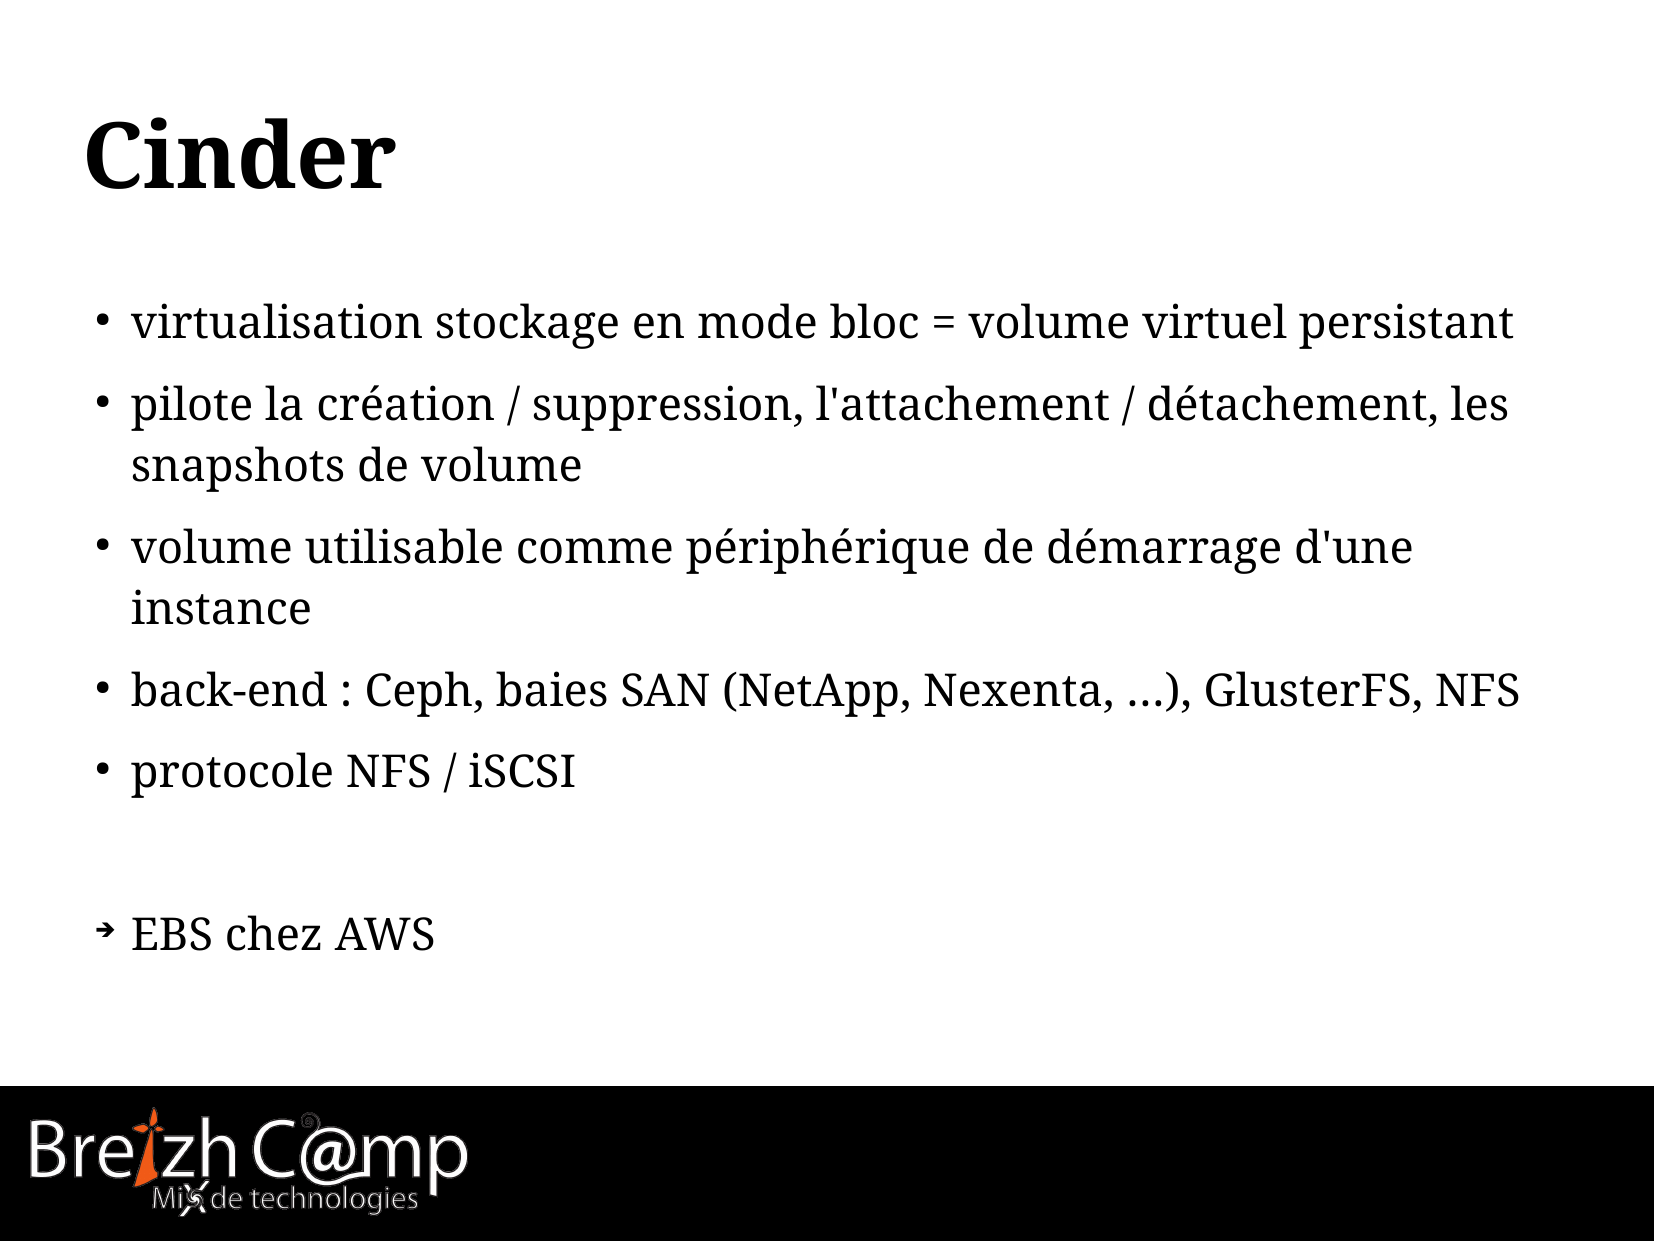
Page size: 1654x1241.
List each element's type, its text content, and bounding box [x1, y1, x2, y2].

picture [30, 1107, 468, 1217]
title Cinder [82, 49, 1571, 257]
list virtualisation stockage en mode bloc = volume virtuel persistant pilote la création / suppression, l'attachement / détachement, les snapshots de volume volume utilisable comme périphérique de démarrage d'une instance back-end : Ceph, baies SAN (NetApp, Nexenta, …), GlusterFS, NFS protocole NFS / iSCSI EBS chez AWS [82, 290, 1538, 1010]
